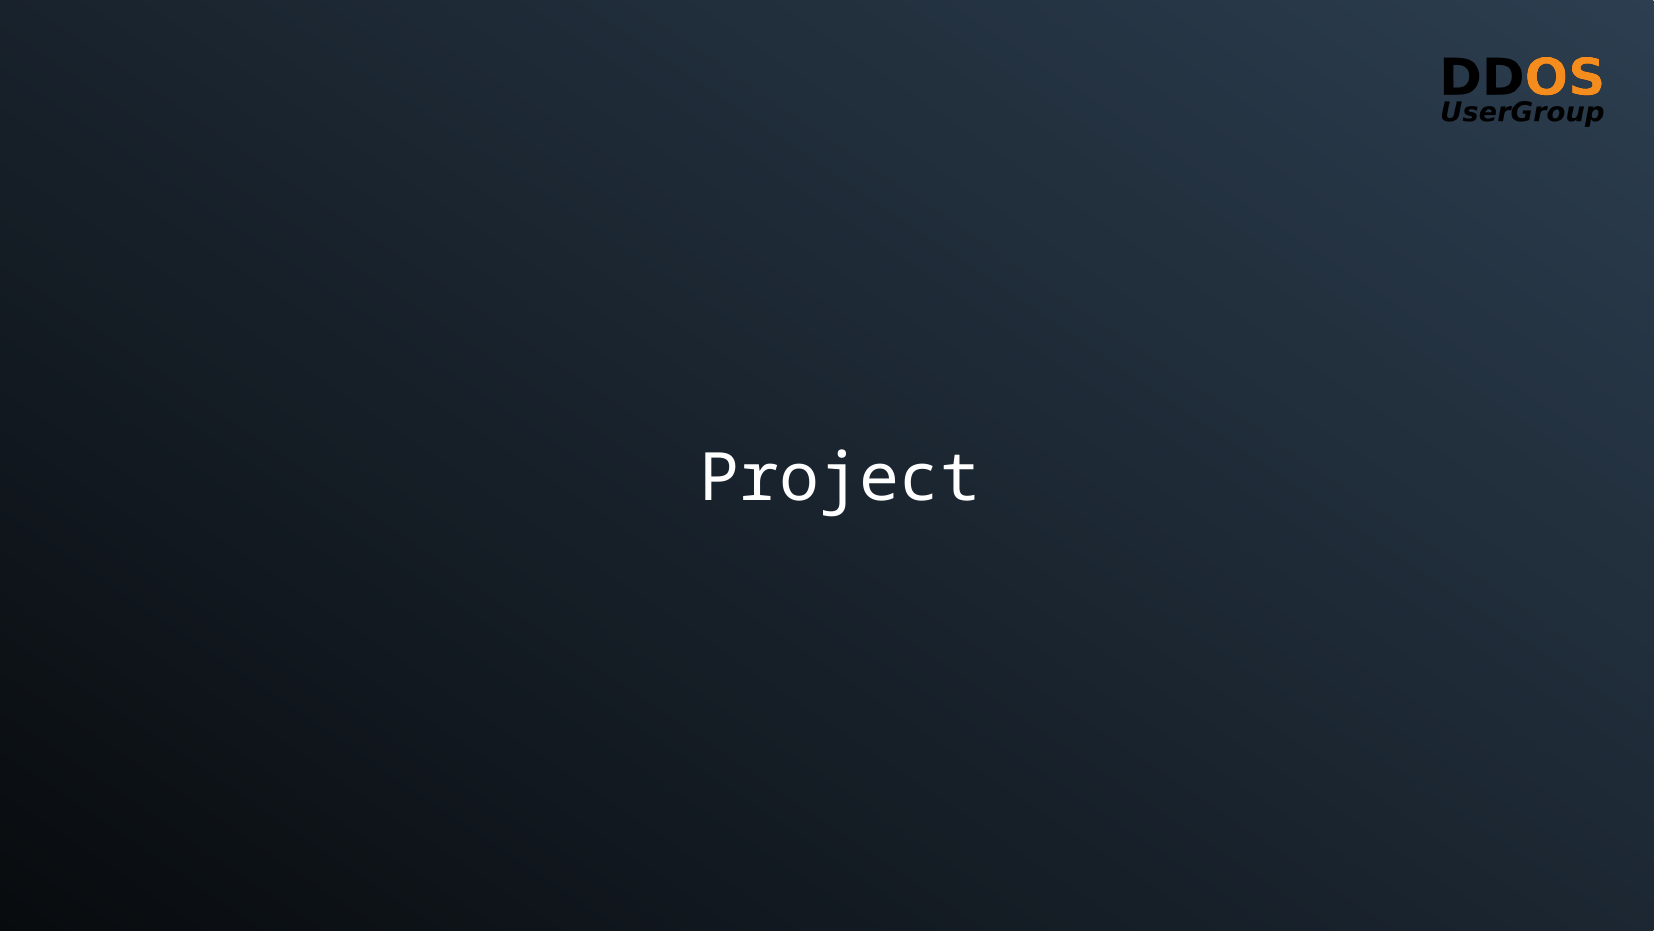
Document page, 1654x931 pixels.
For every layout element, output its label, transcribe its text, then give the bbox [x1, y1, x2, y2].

subtitle Project [187, 300, 1493, 650]
picture [1432, 37, 1613, 150]
